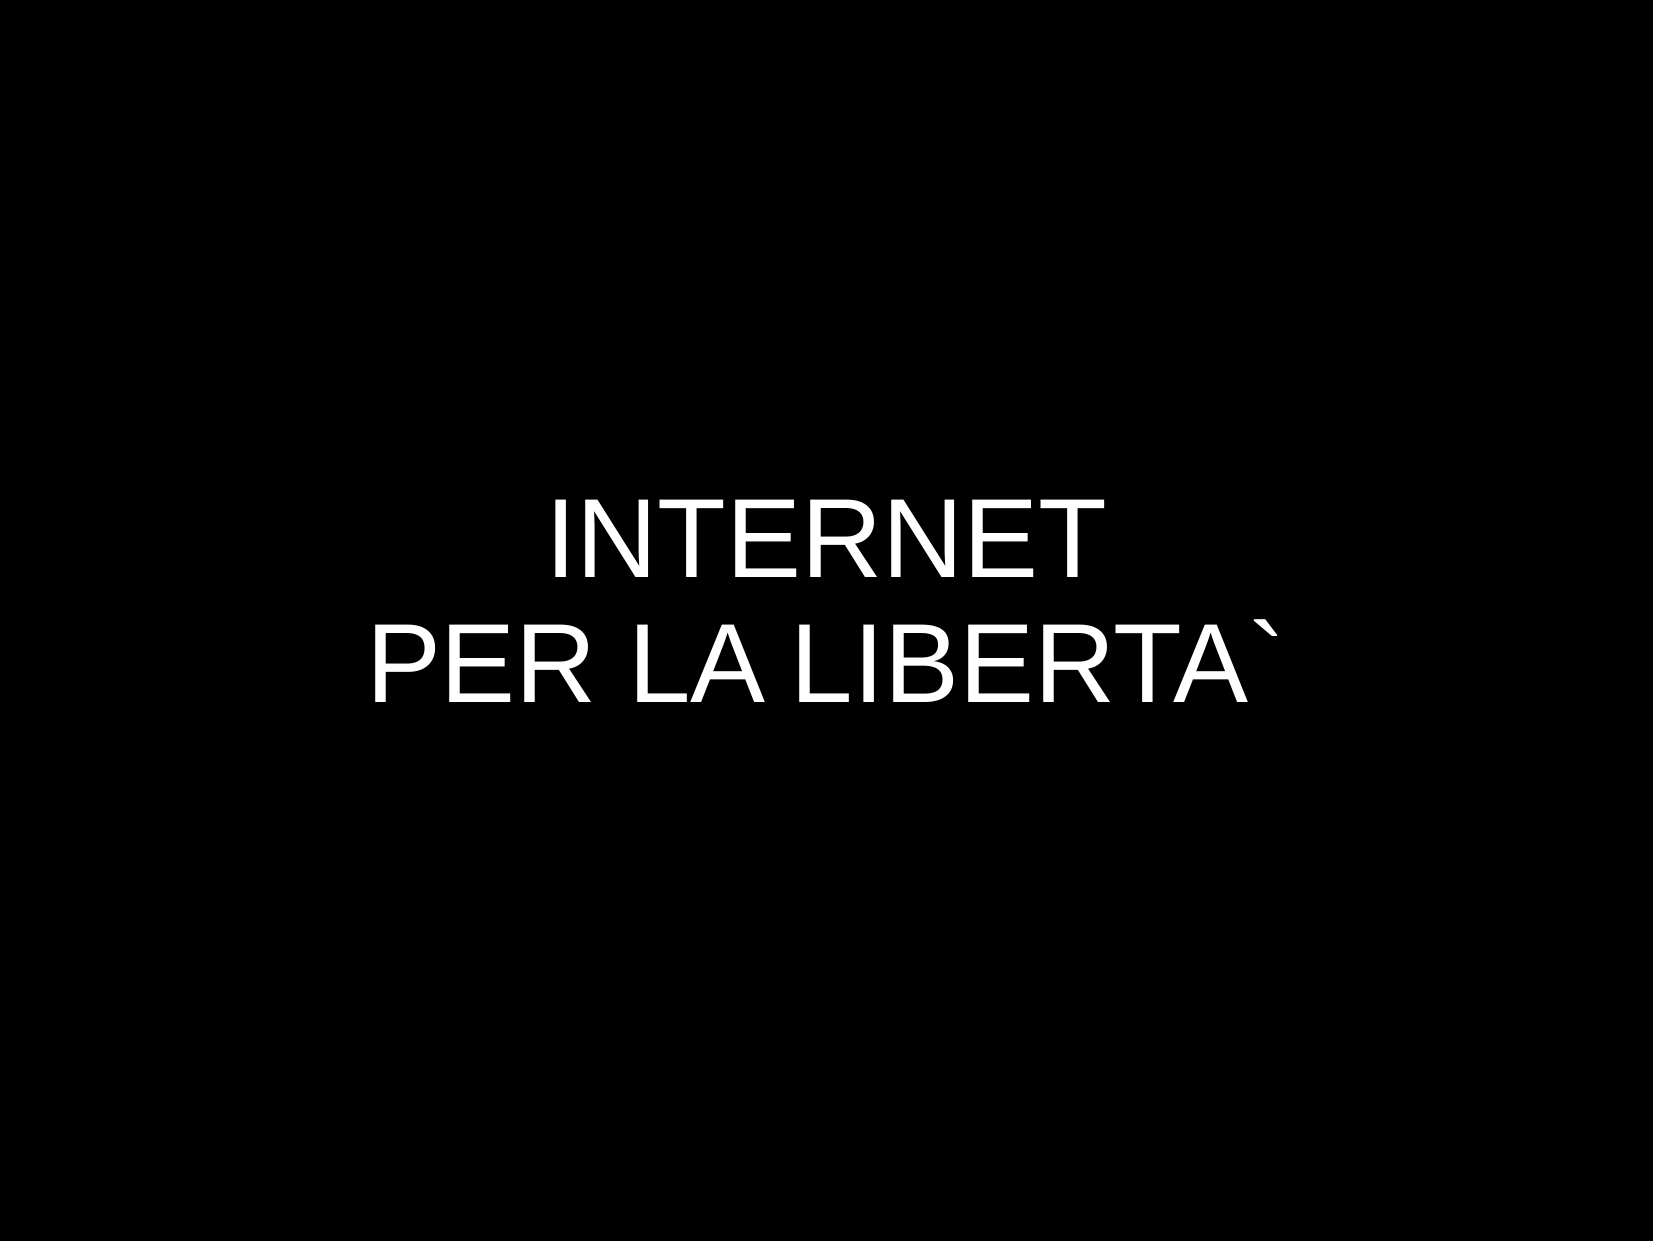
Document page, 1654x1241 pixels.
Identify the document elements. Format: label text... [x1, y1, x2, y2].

text_box INTERNET PER LA LIBERTA` [0, 468, 1653, 734]
